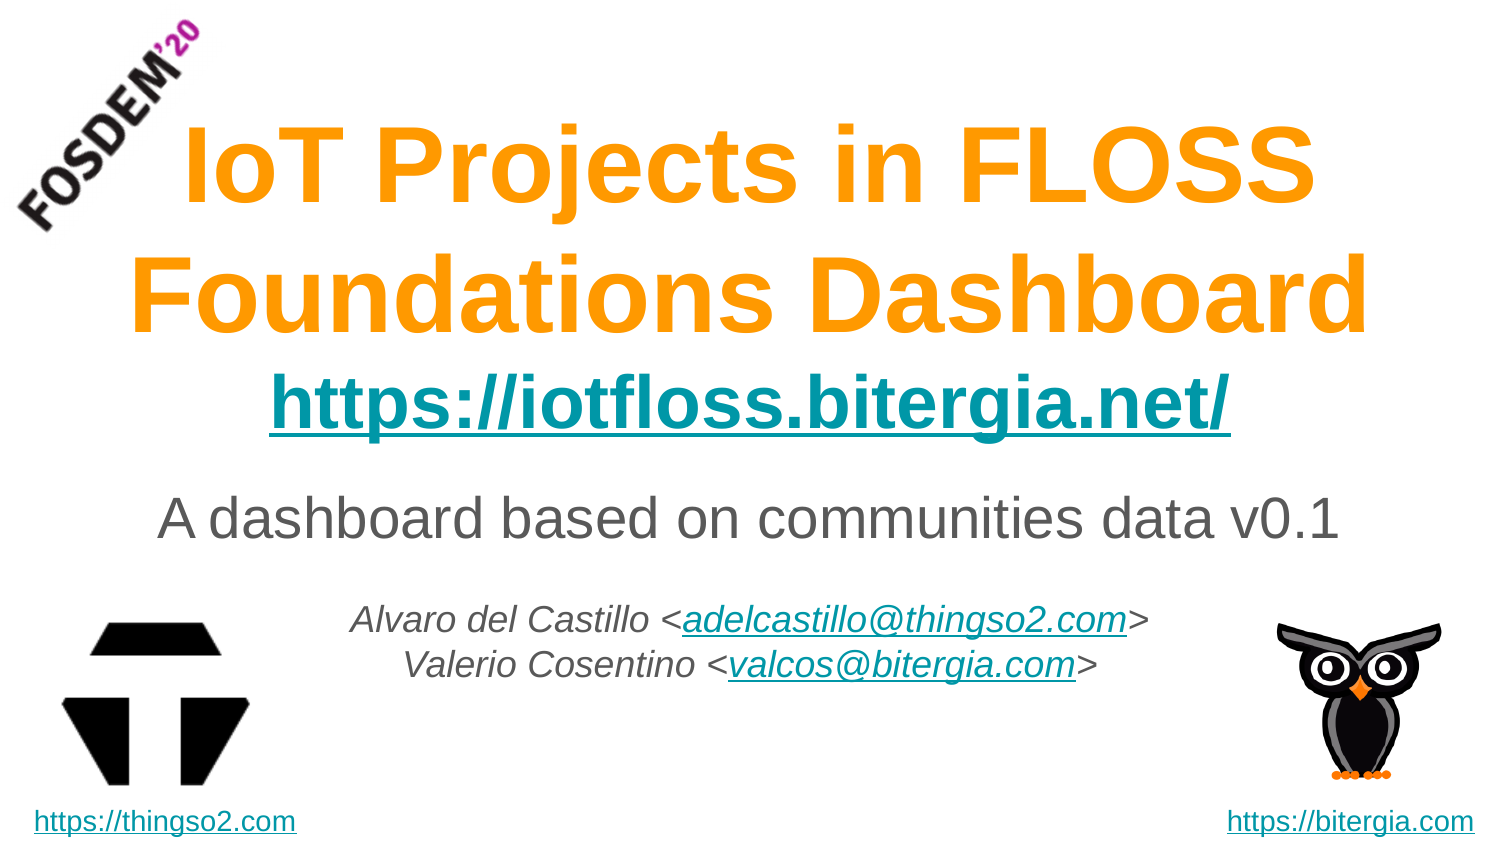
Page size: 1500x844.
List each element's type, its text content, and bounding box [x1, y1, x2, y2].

picture [51, 612, 261, 786]
picture [1269, 613, 1449, 786]
text_box https://bitergia.com [1211, 786, 1500, 844]
subtitle A dashboard based on communities data v0.1 Alvaro del Castillo <adelcastillo@thingso2.com> Valerio Cosentino <valcos@bitergia.com> [51, 464, 1449, 767]
picture [0, 0, 226, 249]
text_box https://thingso2.com [18, 786, 313, 844]
title IoT Projects in FLOSS Foundations Dashboard https://iotfloss.bitergia.net/ [51, 122, 1449, 459]
